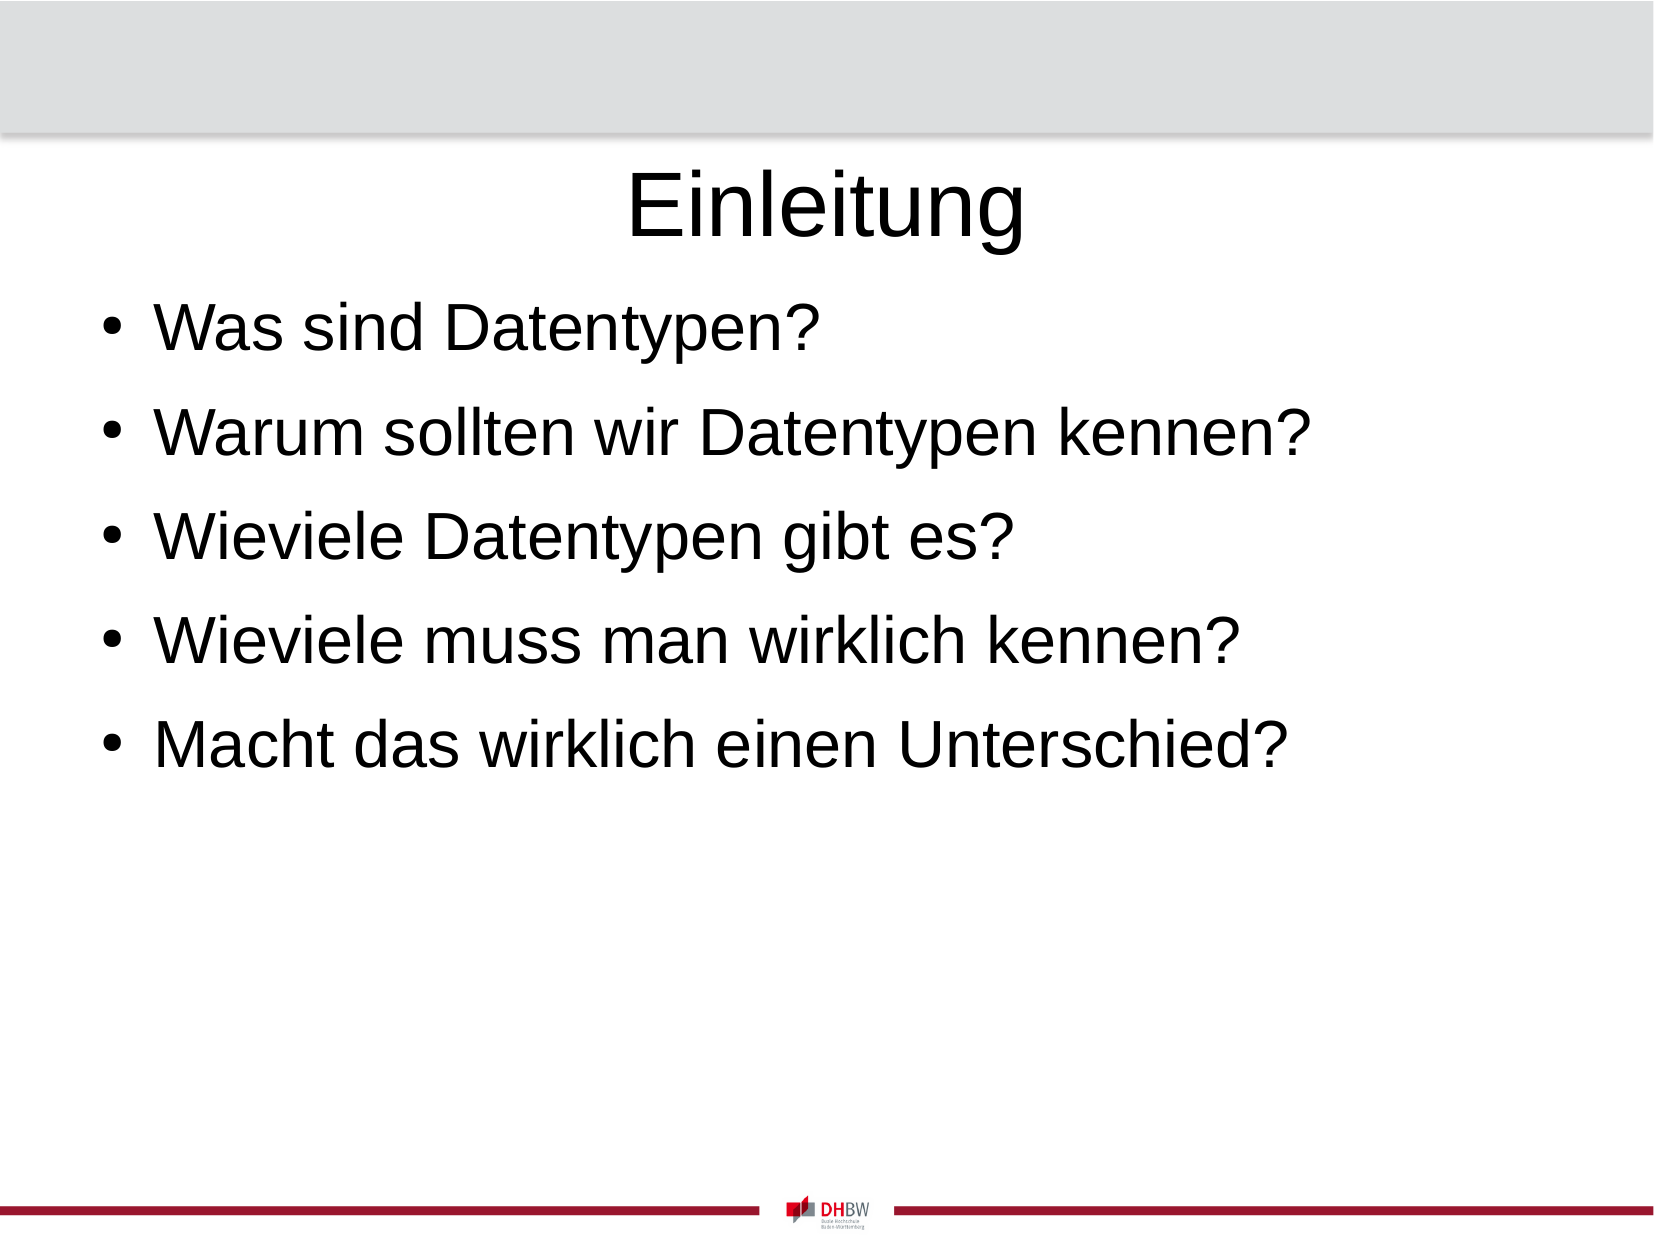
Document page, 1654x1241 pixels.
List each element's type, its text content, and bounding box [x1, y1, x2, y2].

picture [0, 1, 1654, 1237]
title Einleitung [82, 49, 1571, 257]
list Was sind Datentypen? Warum sollten wir Datentypen kennen? Wieviele Datentypen gibt es? Wieviele muss man wirklich kennen? Macht das wirklich einen Unterschied? [82, 290, 1571, 1010]
